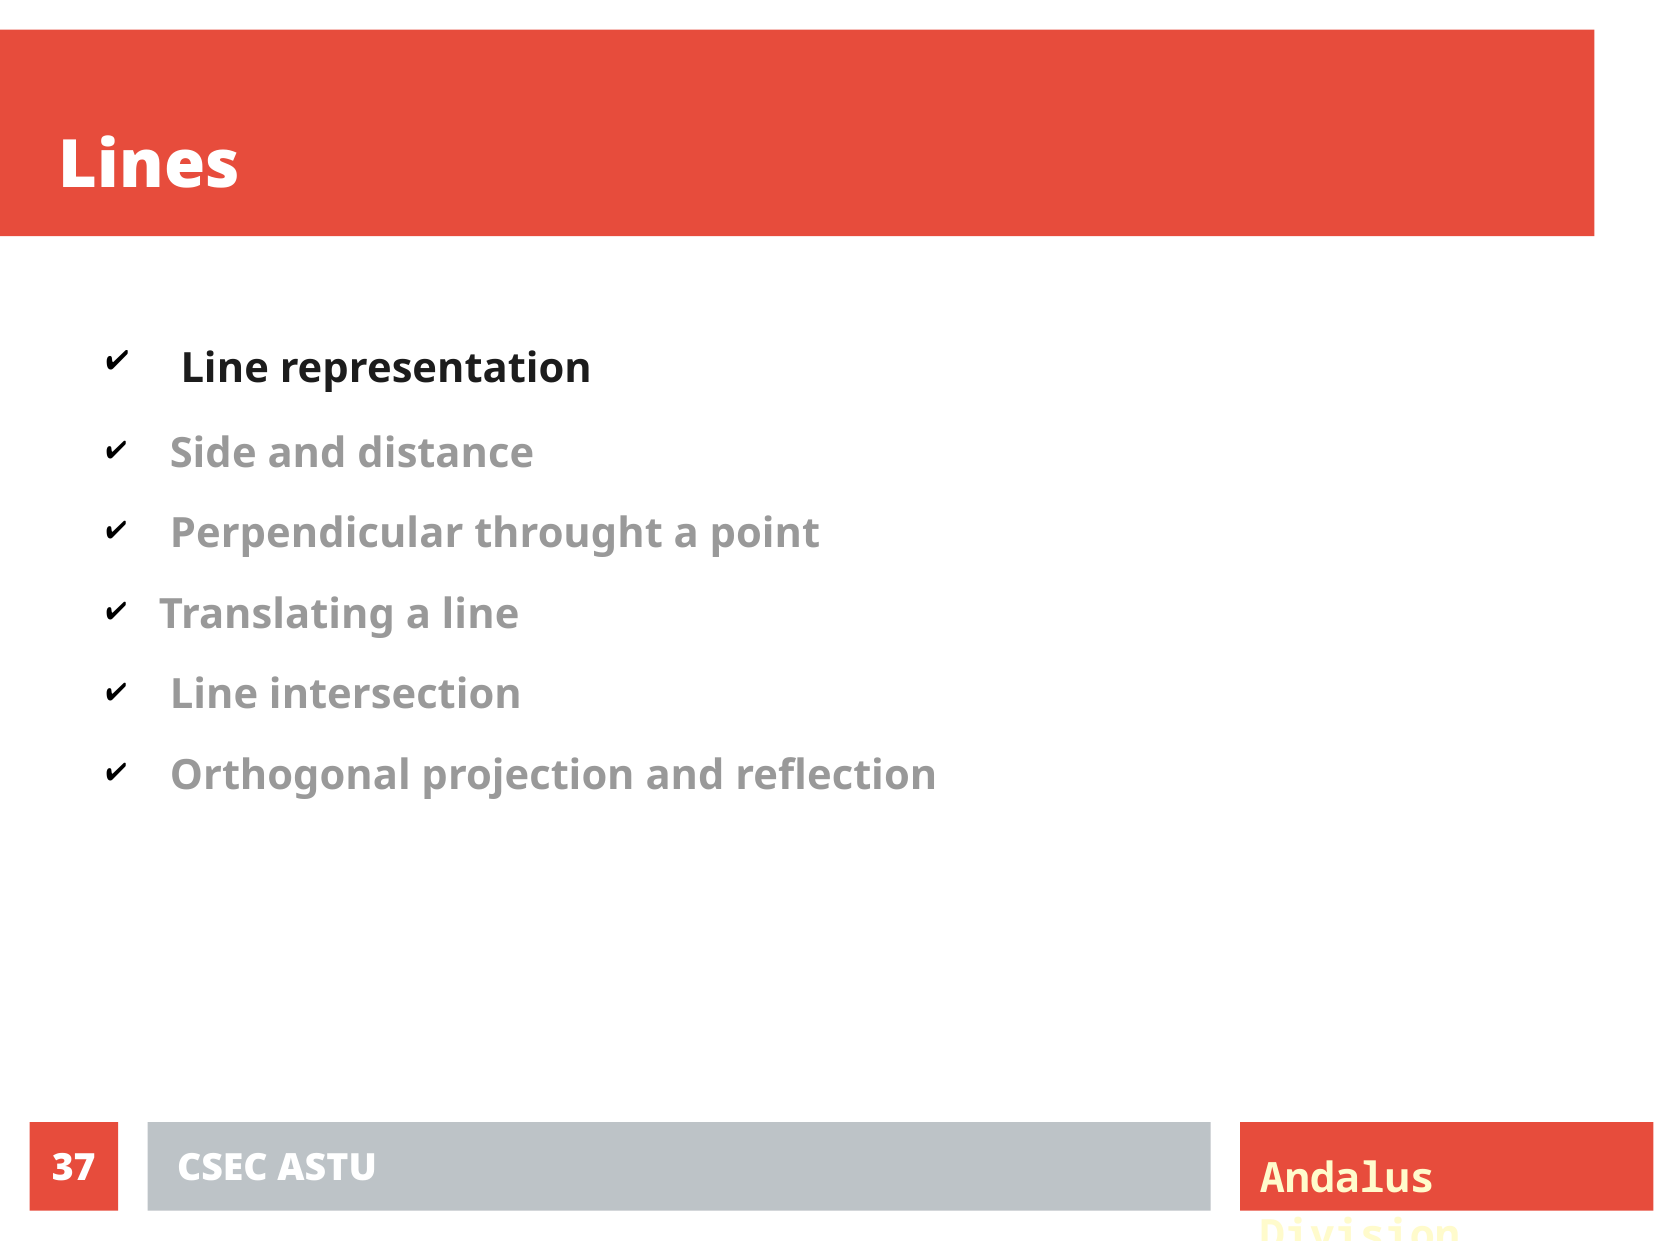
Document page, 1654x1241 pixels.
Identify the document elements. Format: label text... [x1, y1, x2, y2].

title Lines [59, 59, 1595, 207]
list Line representation Side and distance Perpendicular throught a point Translating a line Line intersection Orthogonal projection and reflection [59, 324, 1565, 1093]
text_box Andalus Division [1245, 1140, 1636, 1197]
